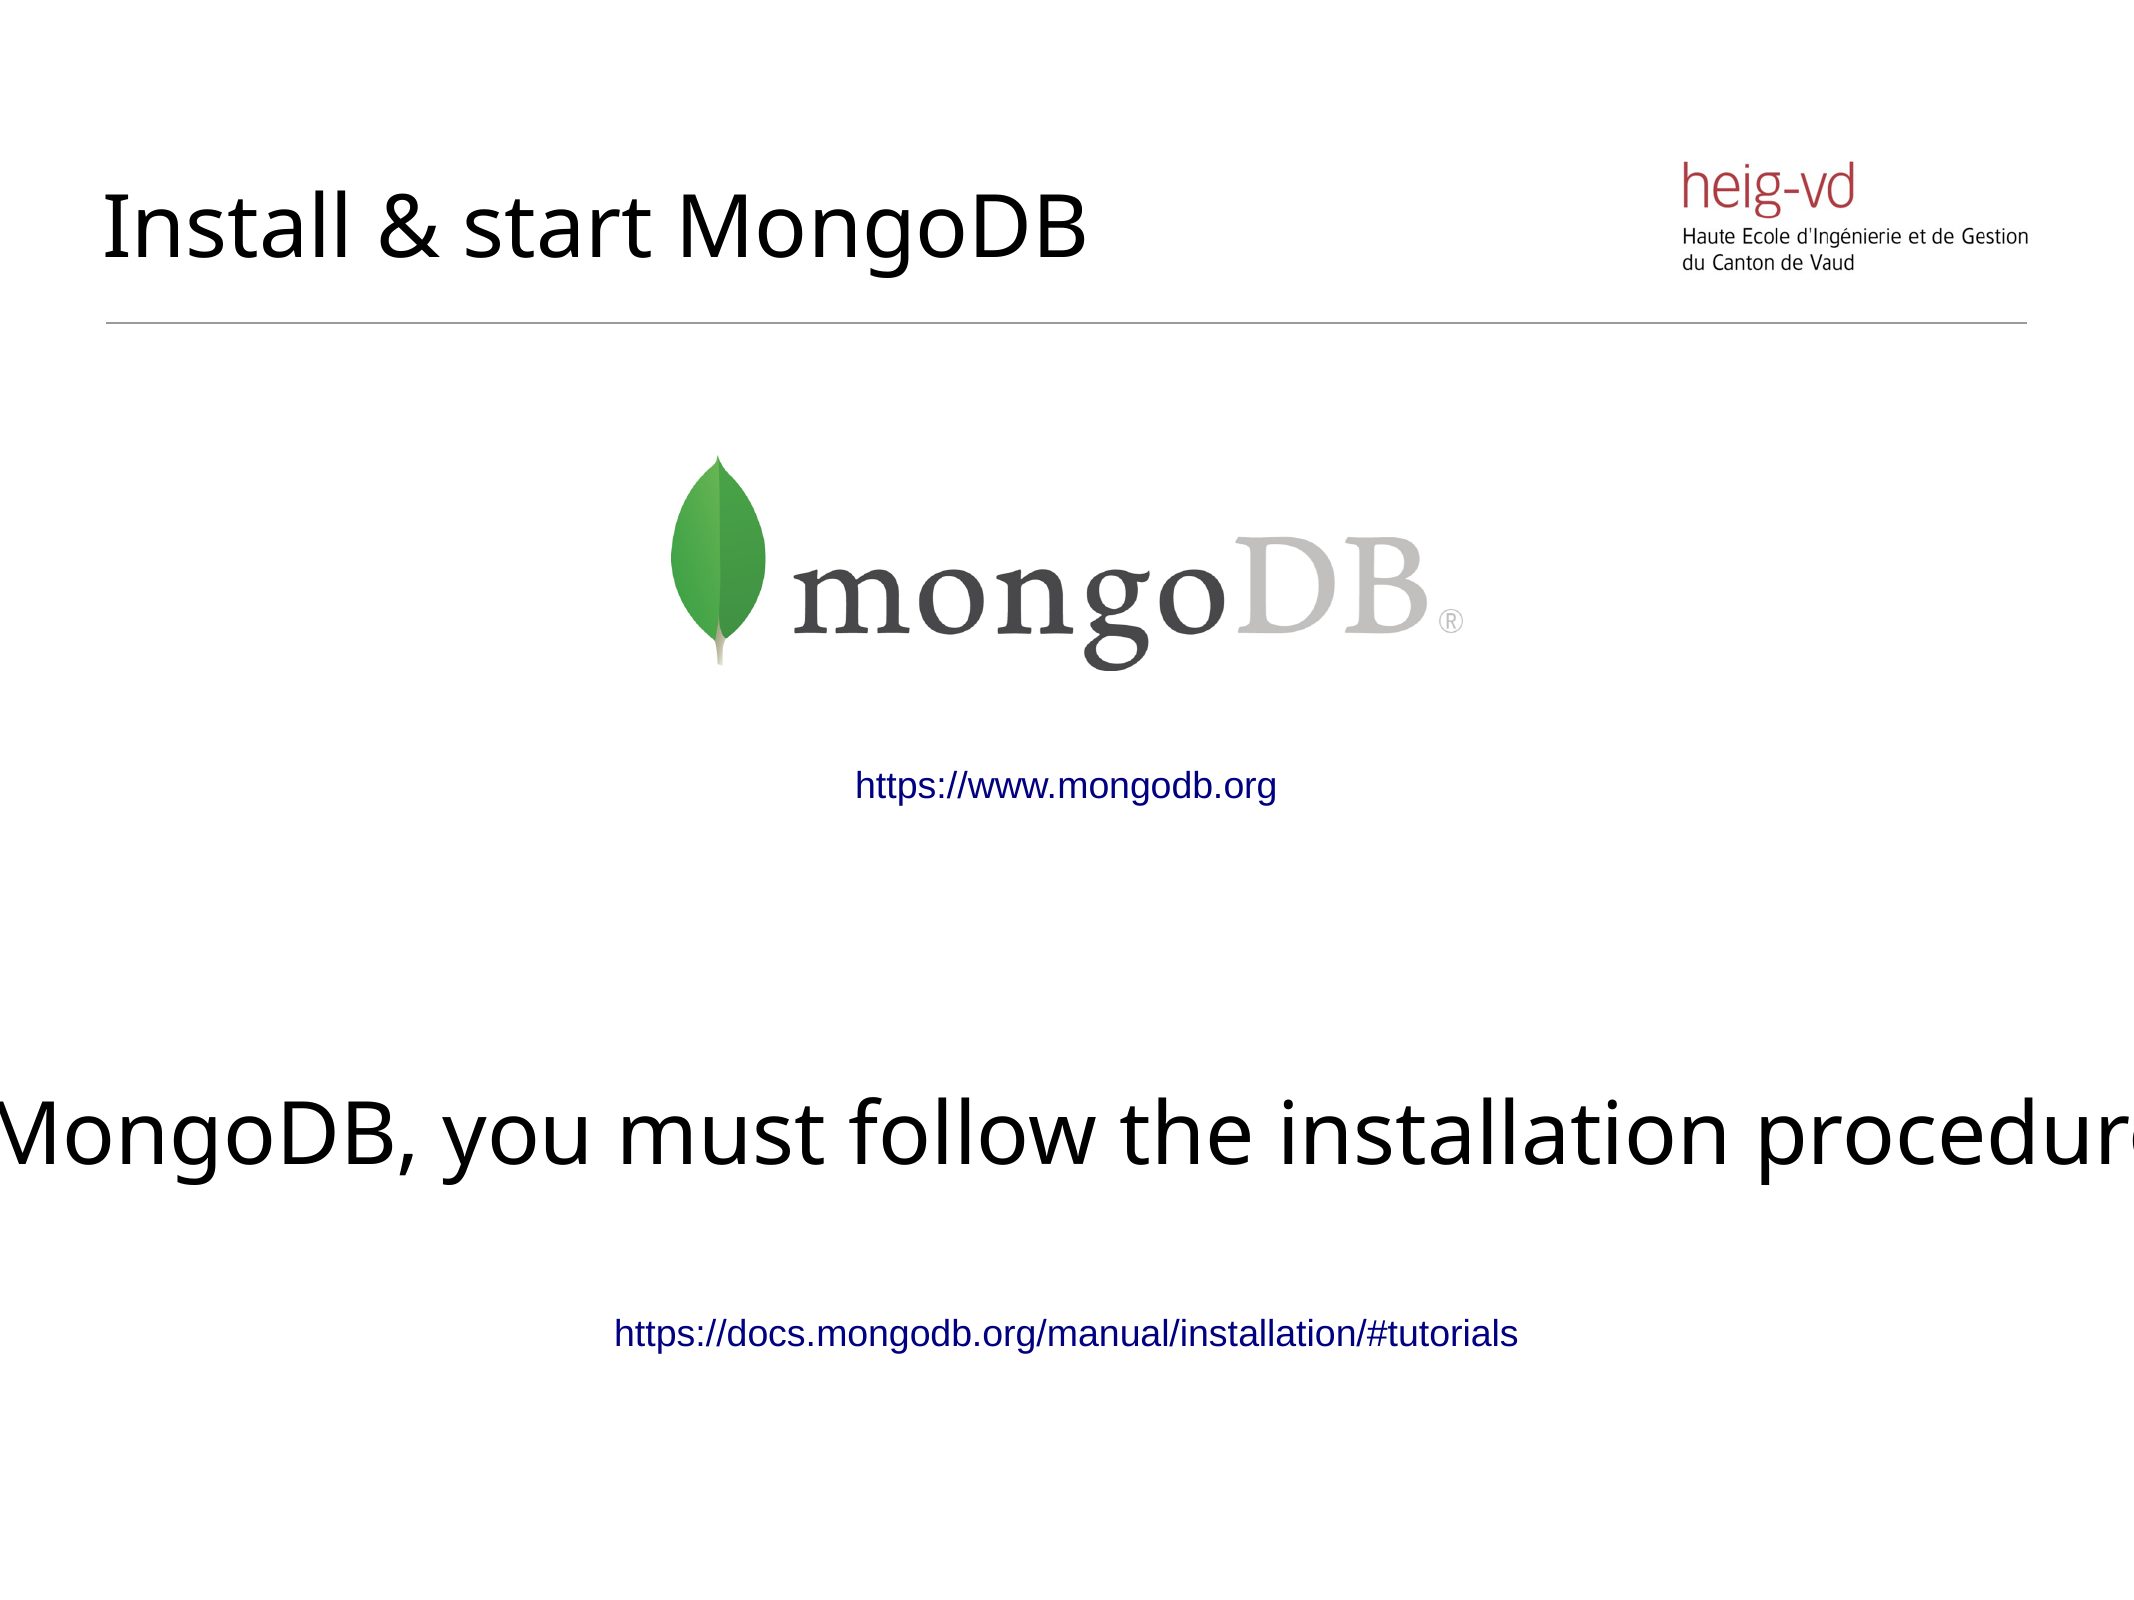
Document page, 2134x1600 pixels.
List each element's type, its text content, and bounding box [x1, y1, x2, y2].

text_box https://www.mongodb.org [846, 753, 1287, 815]
picture [671, 455, 1463, 671]
text_box https://docs.mongodb.org/manual/installation/#tutorials [605, 1300, 1528, 1363]
title Install & start MongoDB [93, 54, 2040, 284]
text_box After downloading MongoDB, you must follow the installation procedure for your platform: [0, 1068, 2134, 1191]
